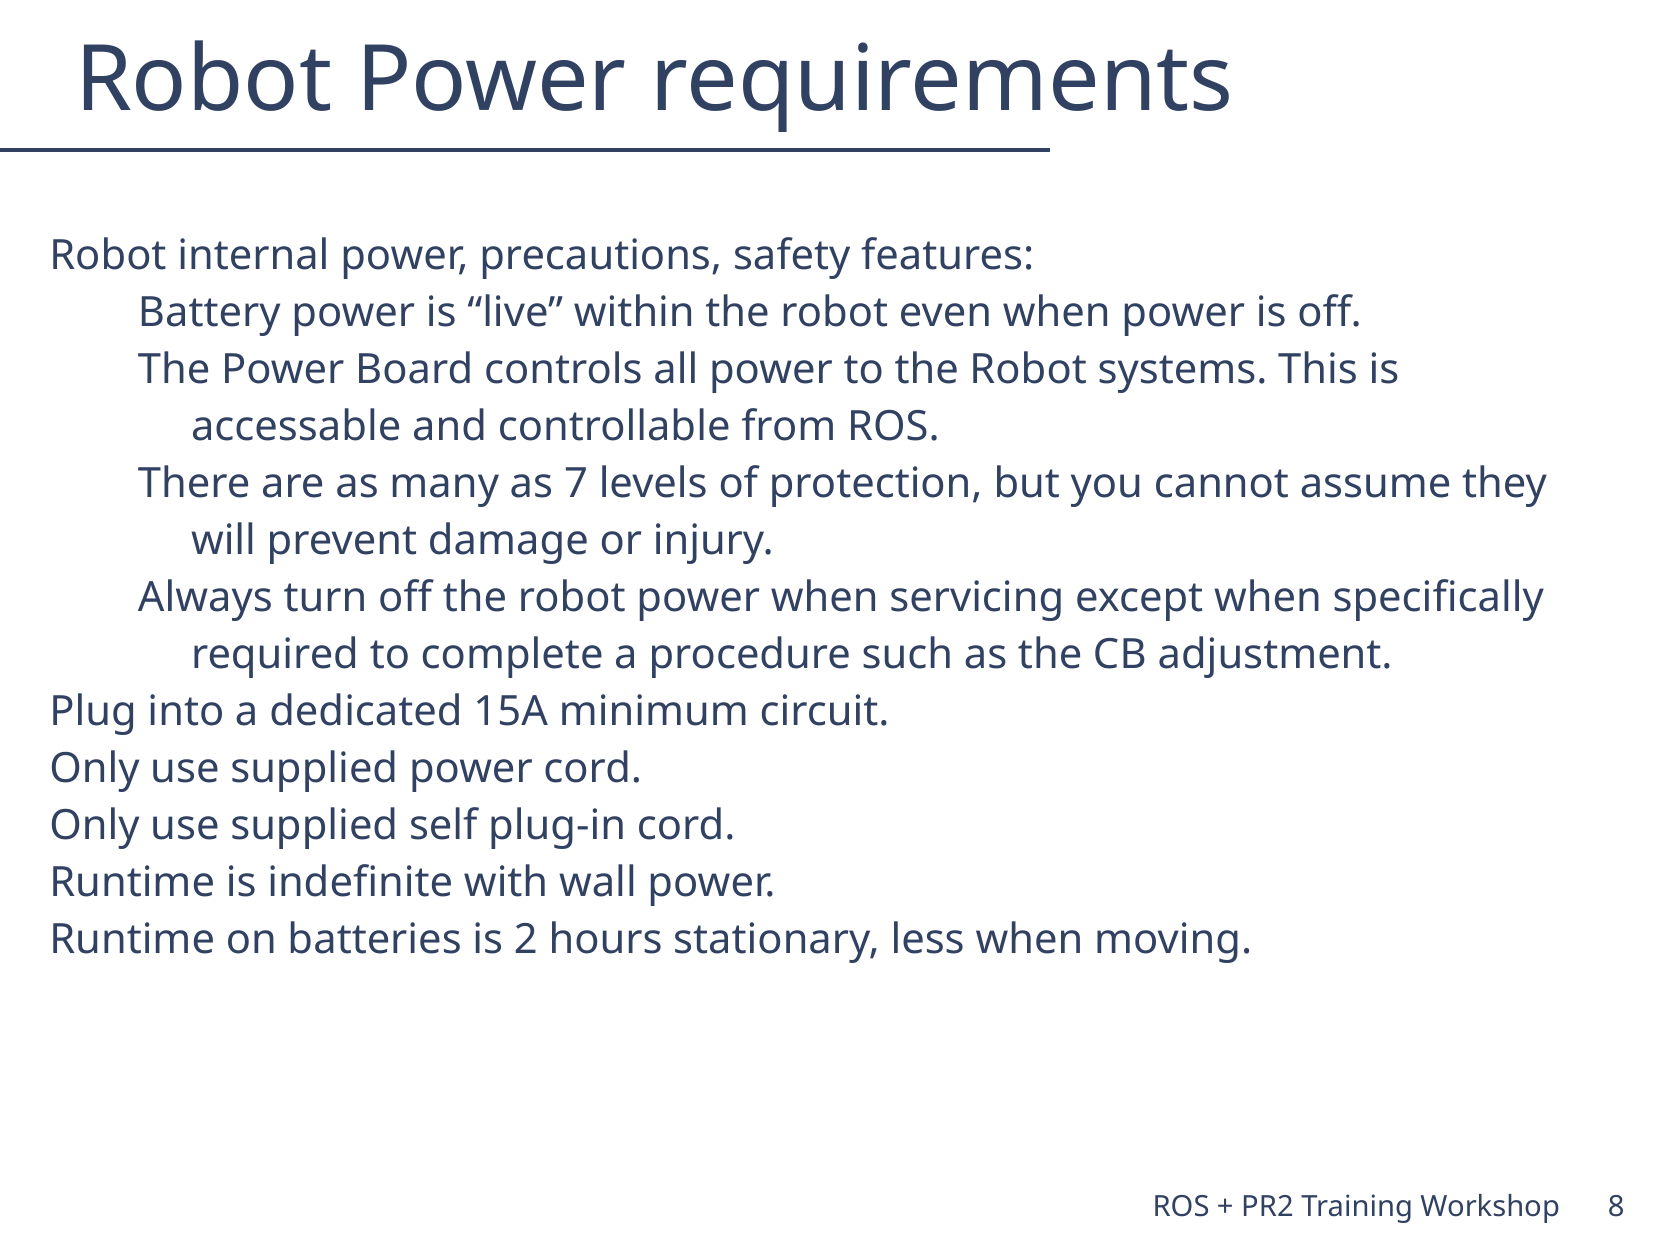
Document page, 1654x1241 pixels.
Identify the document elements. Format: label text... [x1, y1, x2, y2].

list Robot internal power, precautions, safety features: Battery power is “live” within the robot even when power is off. The Power Board controls all power to the Robot systems. This is accessable and controllable from ROS. There are as many as 7 levels of protection, but you cannot assume they will prevent damage or injury. Always turn off the robot power when servicing except when specifically required to complete a procedure such as the CB adjustment. Plug into a dedicated 15A minimum circuit. Only use supplied power cord. Only use supplied self plug-in cord. Runtime is indefinite with wall power. Runtime on batteries is 2 hours stationary, less when moving. [49, 225, 1613, 1201]
title Robot Power requirements [75, 0, 1564, 151]
